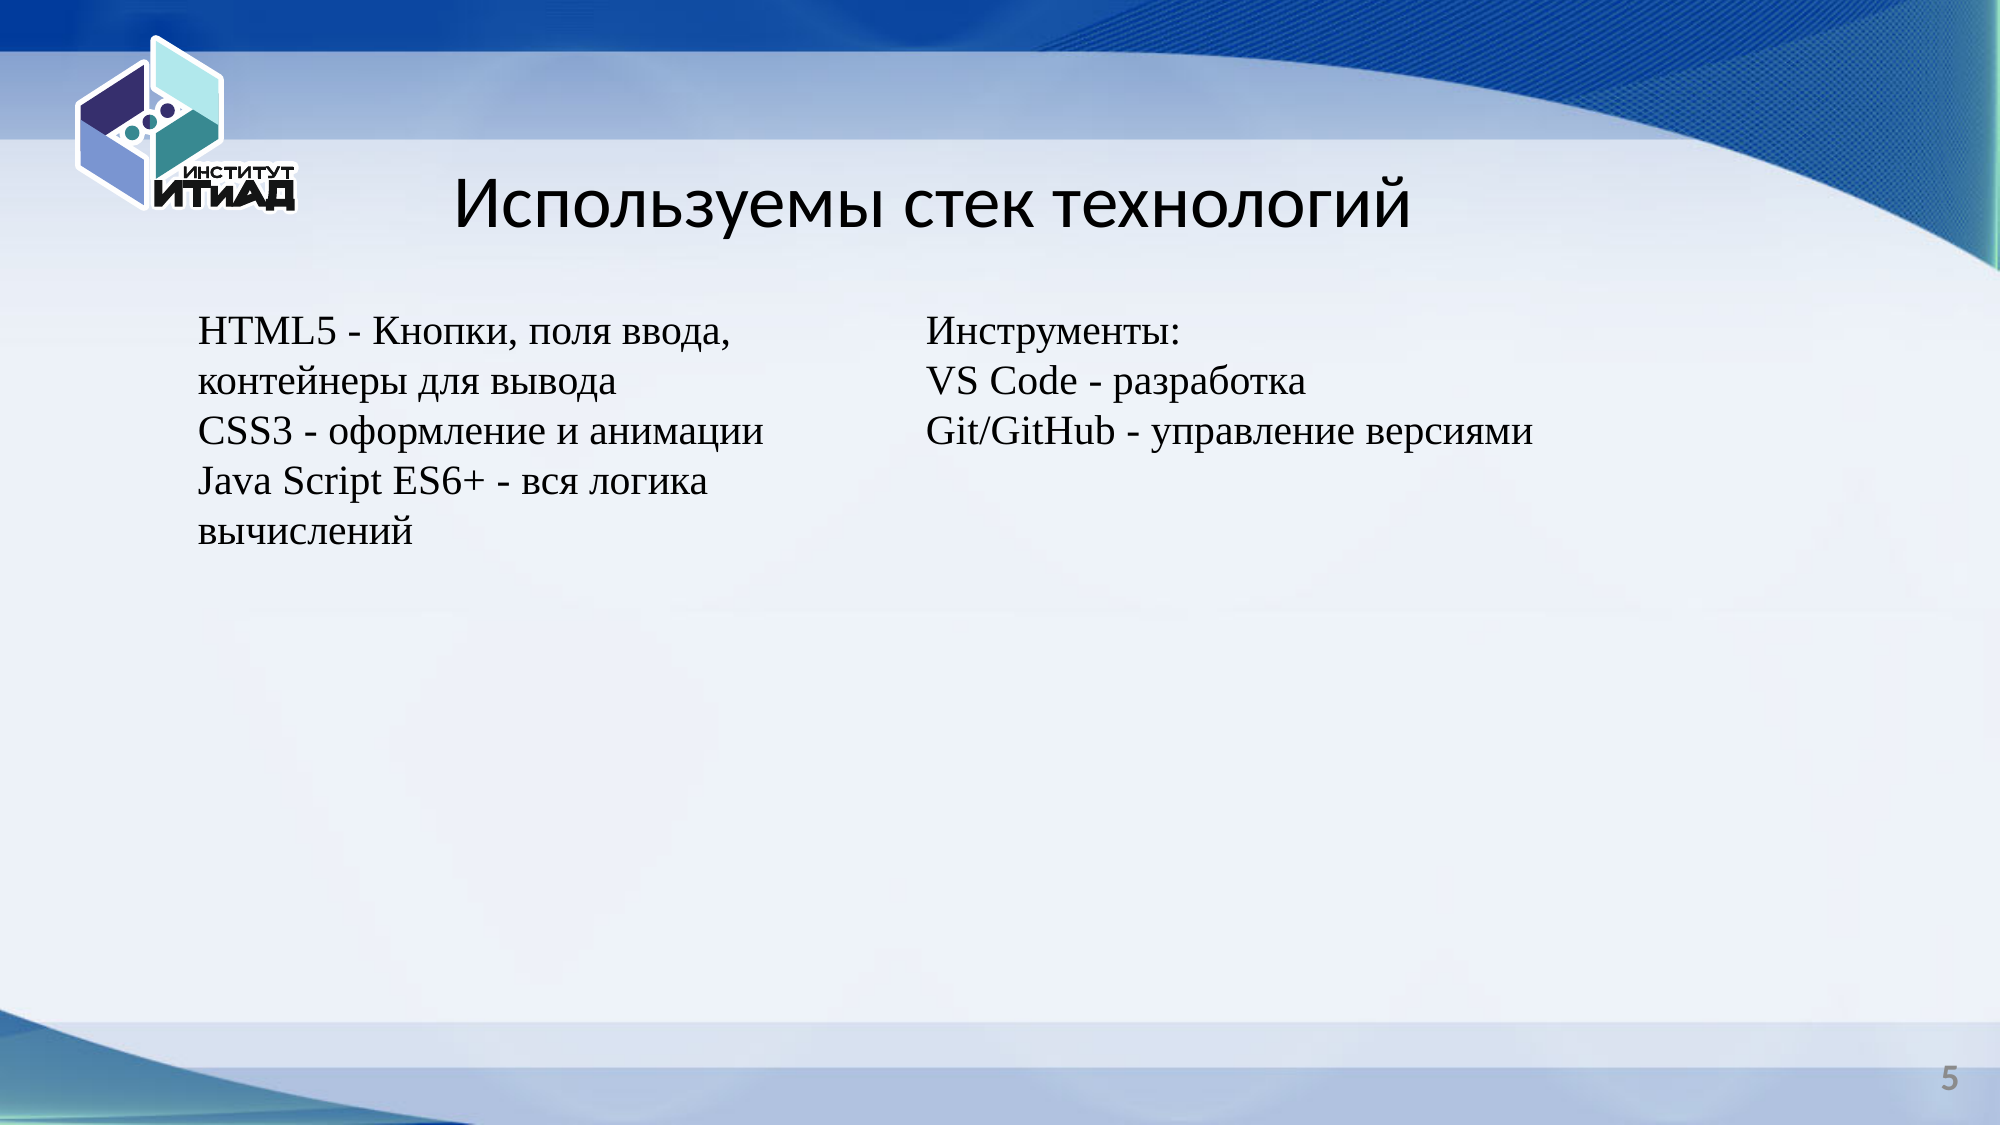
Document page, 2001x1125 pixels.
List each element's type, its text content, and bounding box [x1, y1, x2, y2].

text_box Инструменты: VS Code - разработка Git/GitHub - управление версиями [910, 295, 1911, 461]
text_box Используемы стек технологий [439, 145, 1634, 251]
picture [0, 0, 2000, 1125]
text_box HTML5 - Кнопки, поля ввода, контейнеры для вывода CSS3 - оформление и анимации Java Script ES6+ - вся логика вычислений [183, 295, 911, 561]
